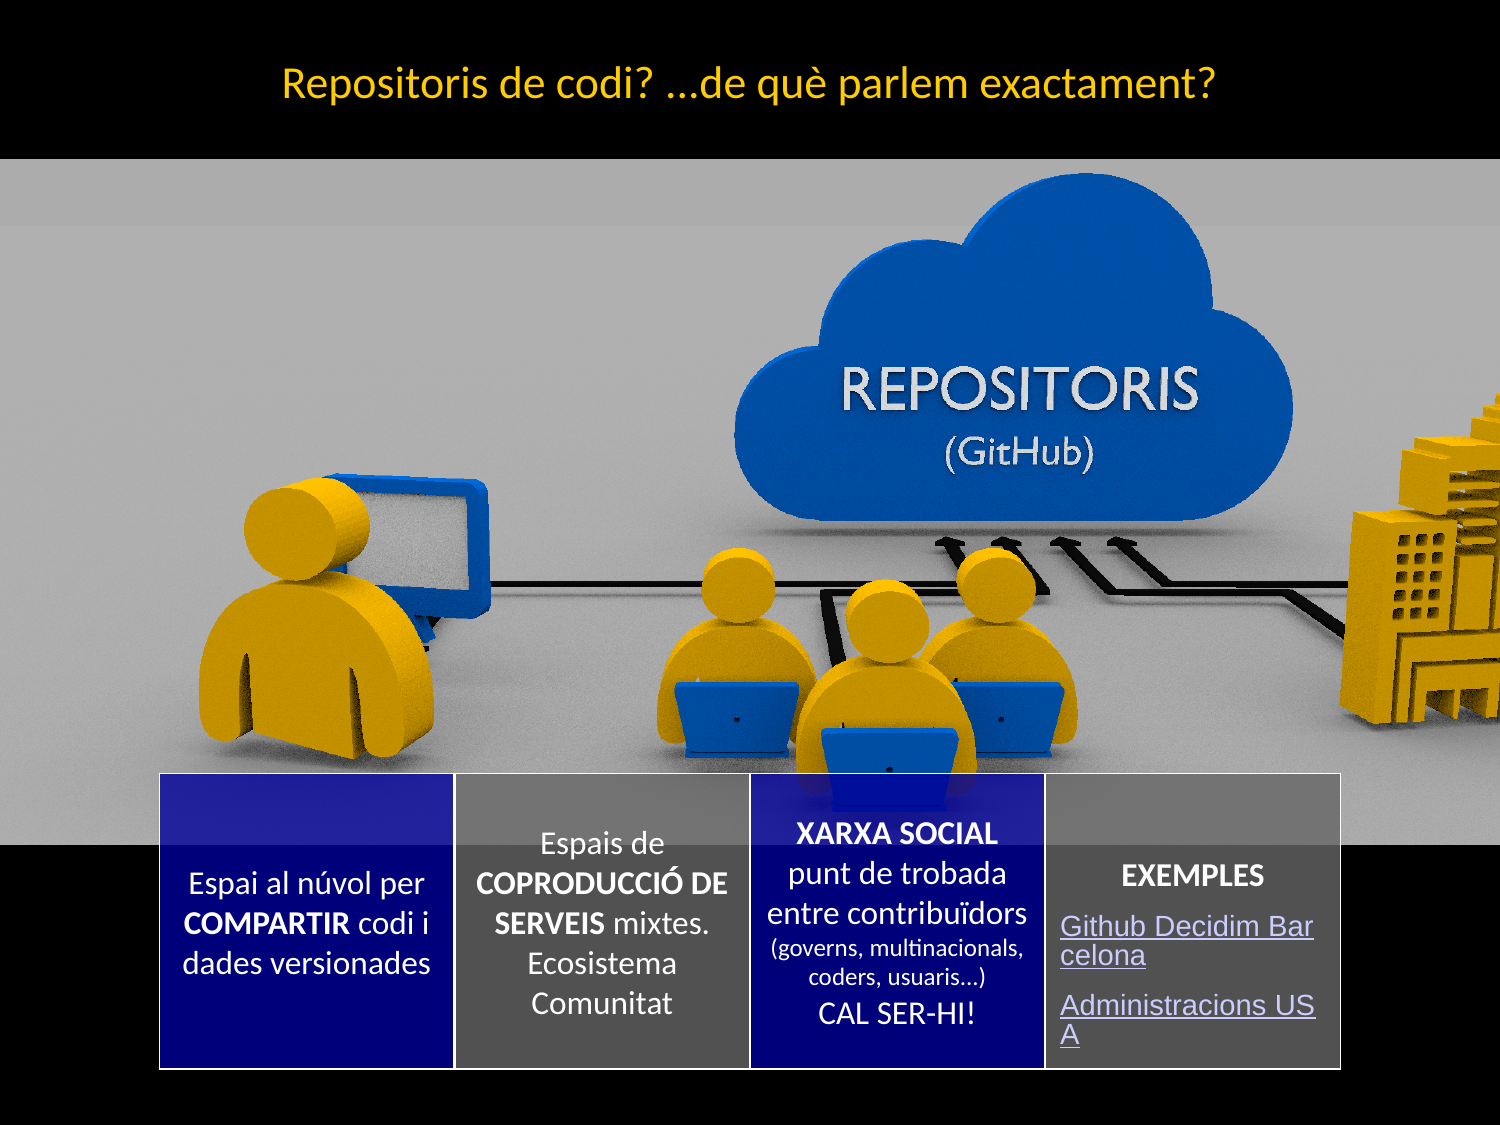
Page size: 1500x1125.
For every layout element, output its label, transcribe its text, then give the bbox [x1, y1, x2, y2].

picture [0, 159, 1500, 845]
text_box Espais de COPRODUCCIÓ DE SERVEIS mixtes. Ecosistema Comunitat [454, 773, 750, 1069]
text_box EXEMPLES Github Decidim Barcelona Administracions USA [1045, 821, 1341, 1024]
text_box [1066, 1027, 1073, 1036]
text_box [159, 989, 454, 1069]
text_box XARXA SOCIAL punt de trobada entre contribuïdors (governs, multinacionals, coders, usuaris...) CAL SER-HI! [750, 803, 1045, 1039]
text_box [750, 1024, 1341, 1069]
text_box Repositoris de codi? ...de què parlem exactament? [0, 44, 1500, 143]
text_box Espai al núvol per COMPARTIR codi i dades versionades [159, 853, 454, 989]
text_box [750, 773, 1341, 821]
text_box [159, 773, 454, 853]
